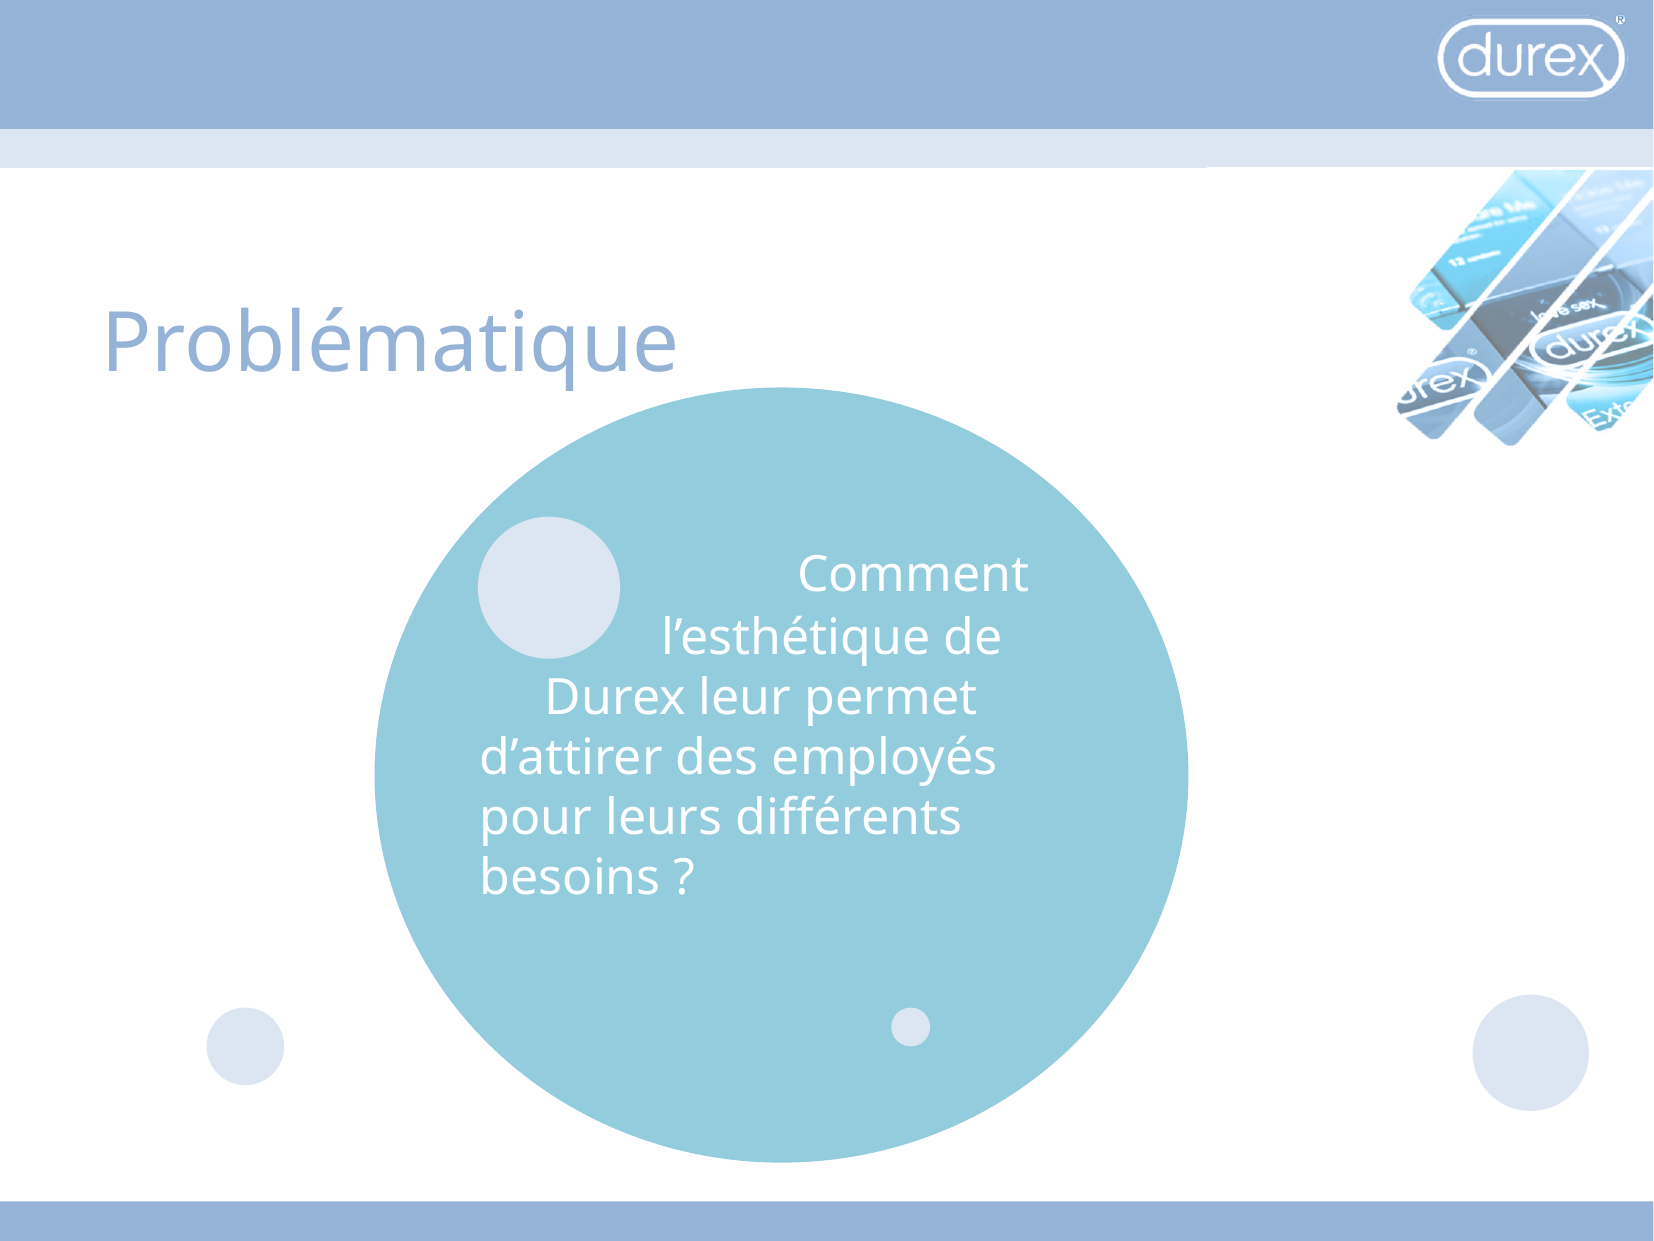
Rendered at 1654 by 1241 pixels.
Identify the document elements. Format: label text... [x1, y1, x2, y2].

text_box [374, 531, 1189, 1163]
text_box Comment l’esthétique de Durex leur permet d’attirer des employés pour leurs différents besoins ? [465, 516, 1099, 913]
text_box [477, 387, 1085, 659]
picture [1207, 167, 1654, 504]
text_box [0, 1201, 1654, 1241]
text_box [0, 0, 1654, 168]
picture [1433, 12, 1628, 101]
text_box [1472, 994, 1589, 1112]
title Problématique [64, 180, 1008, 413]
text_box [206, 1007, 285, 1086]
